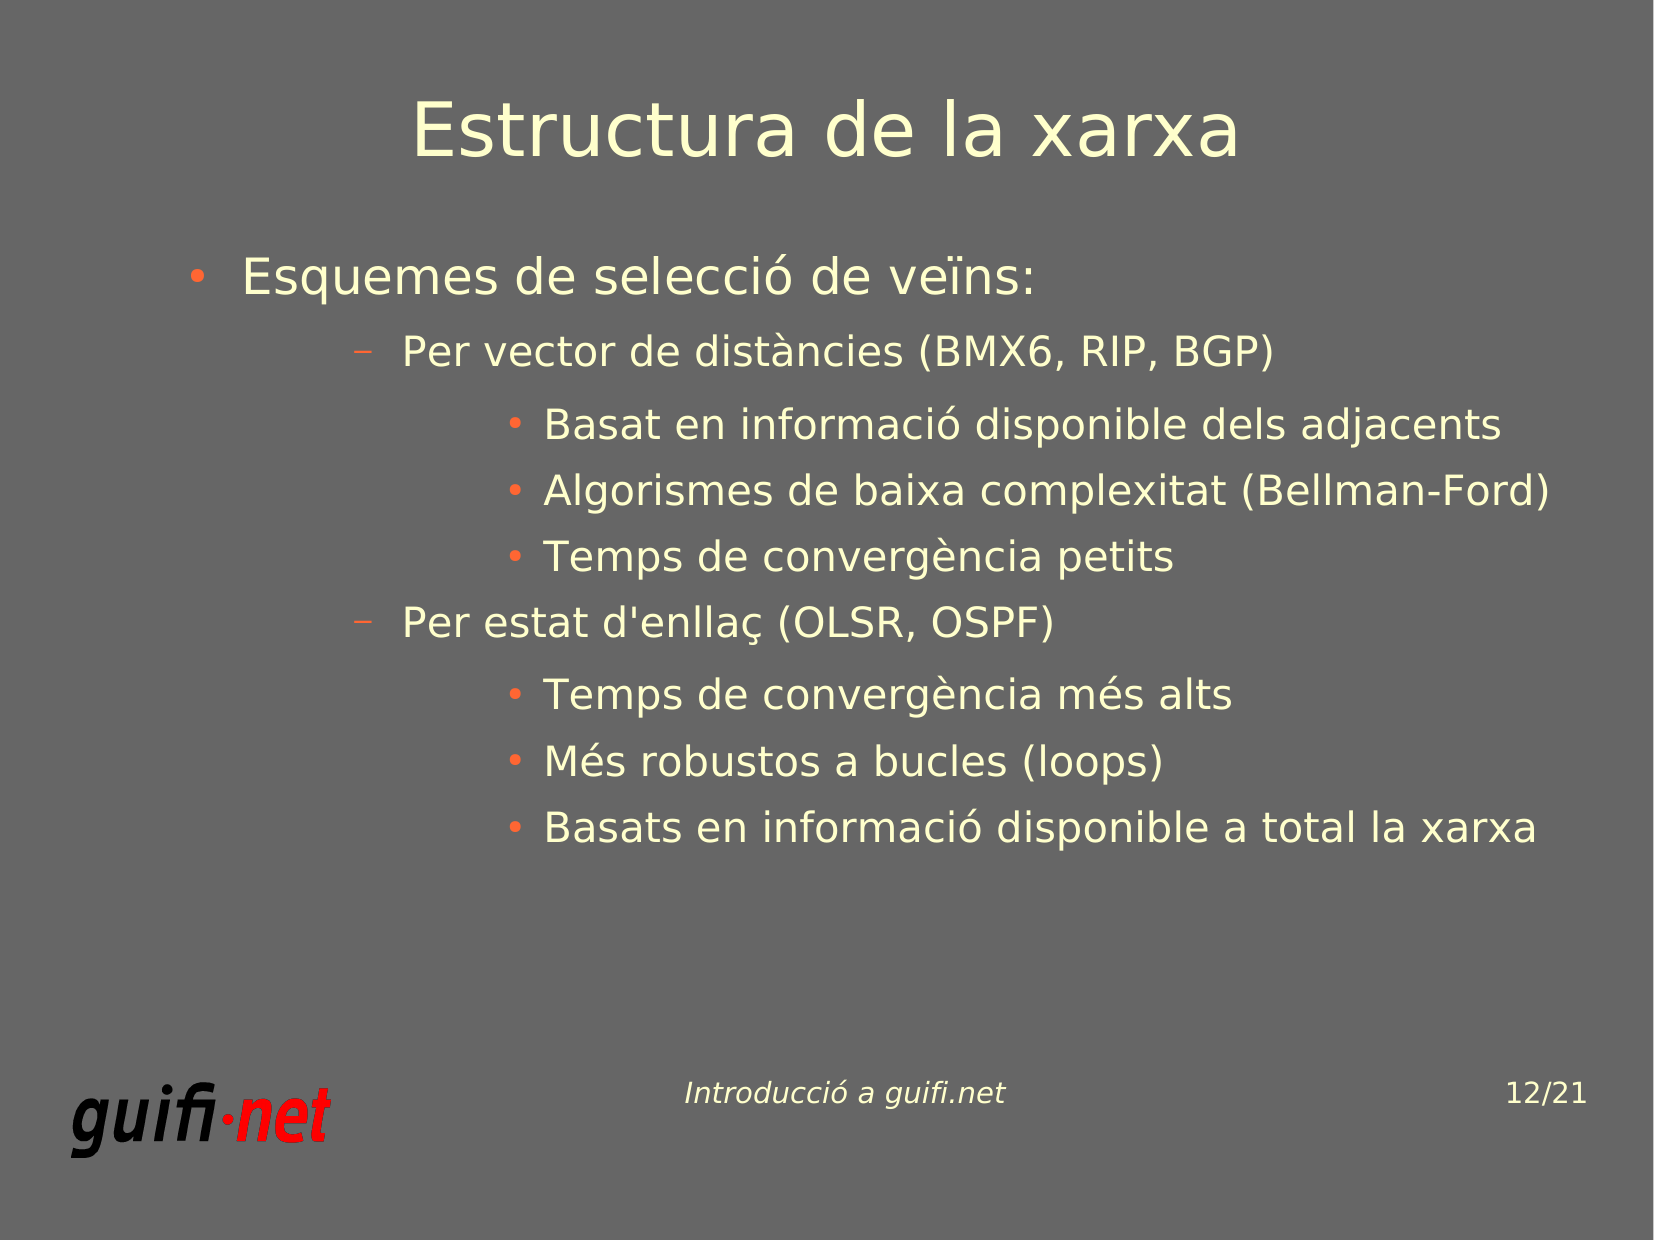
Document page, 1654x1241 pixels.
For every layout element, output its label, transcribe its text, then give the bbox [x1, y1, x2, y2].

picture [71, 1082, 331, 1158]
title Estructura de la xarxa [82, 49, 1571, 213]
list Esquemes de selecció de veïns: Per vector de distàncies (BMX6, RIP, BGP) Basat en informació disponible dels adjacents Algorismes de baixa complexitat (Bellman-Ford) Temps de convergència petits Per estat d'enllaç (OLSR, OSPF) Temps de convergència més alts Més robustos a bucles (loops) Basats en informació disponible a total la xarxa [118, 248, 1571, 1045]
